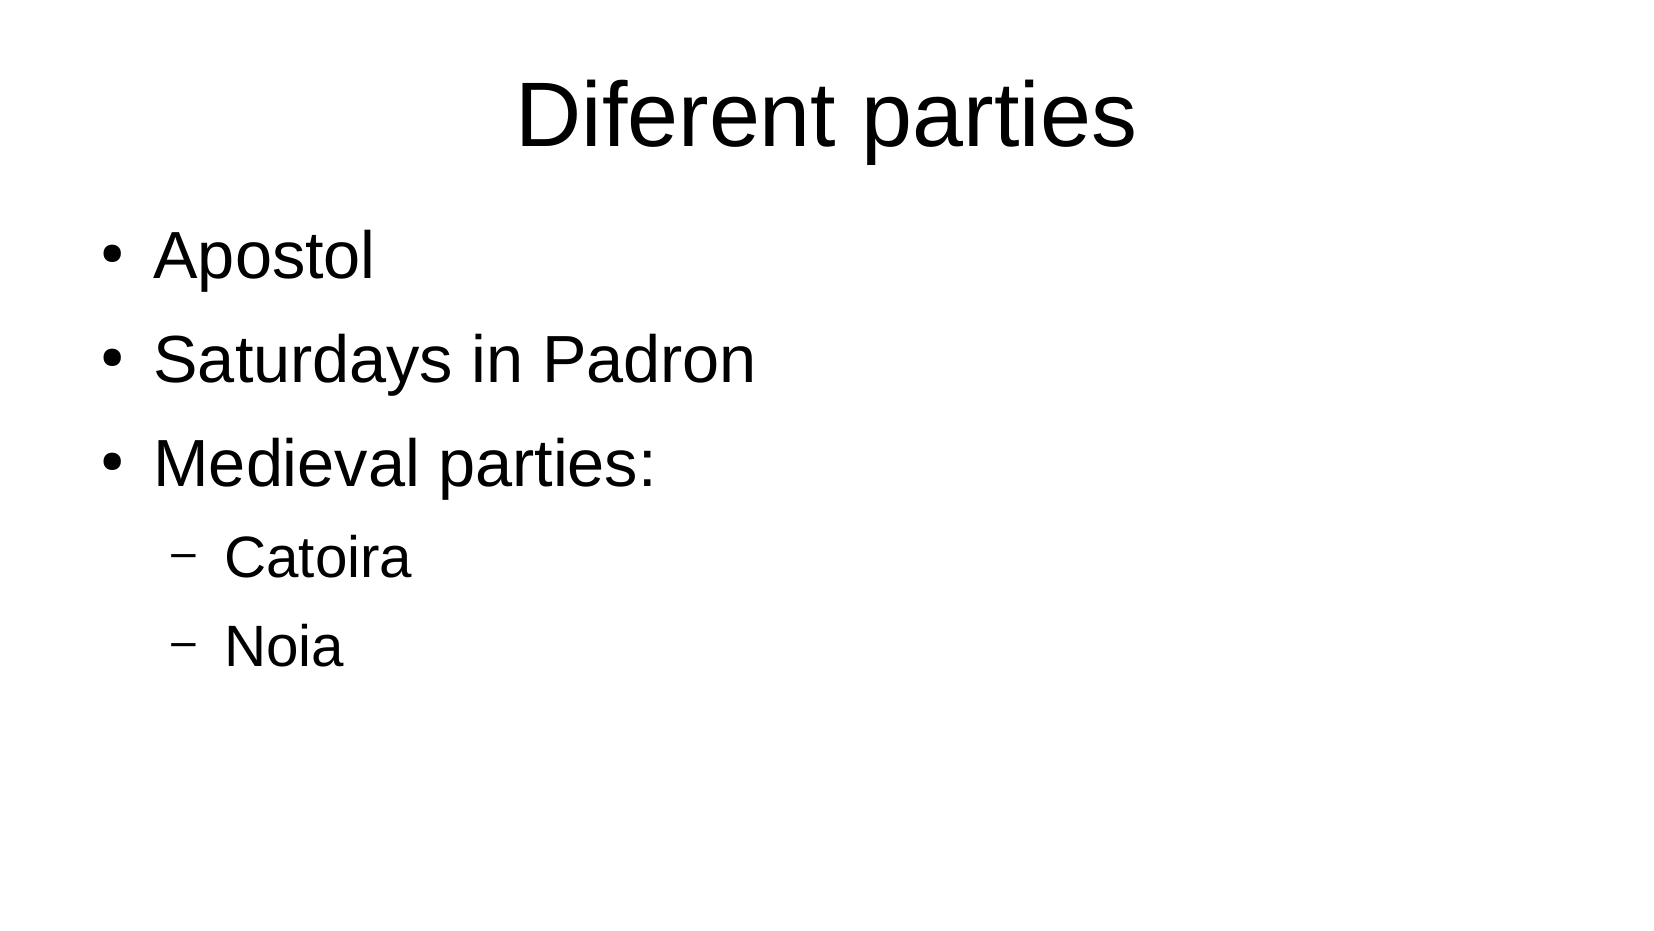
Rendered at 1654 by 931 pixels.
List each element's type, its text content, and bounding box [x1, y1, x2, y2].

list Apostol Saturdays in Padron Medieval parties: Catoira Noia [82, 217, 1571, 758]
title Diferent parties [82, 37, 1571, 193]
